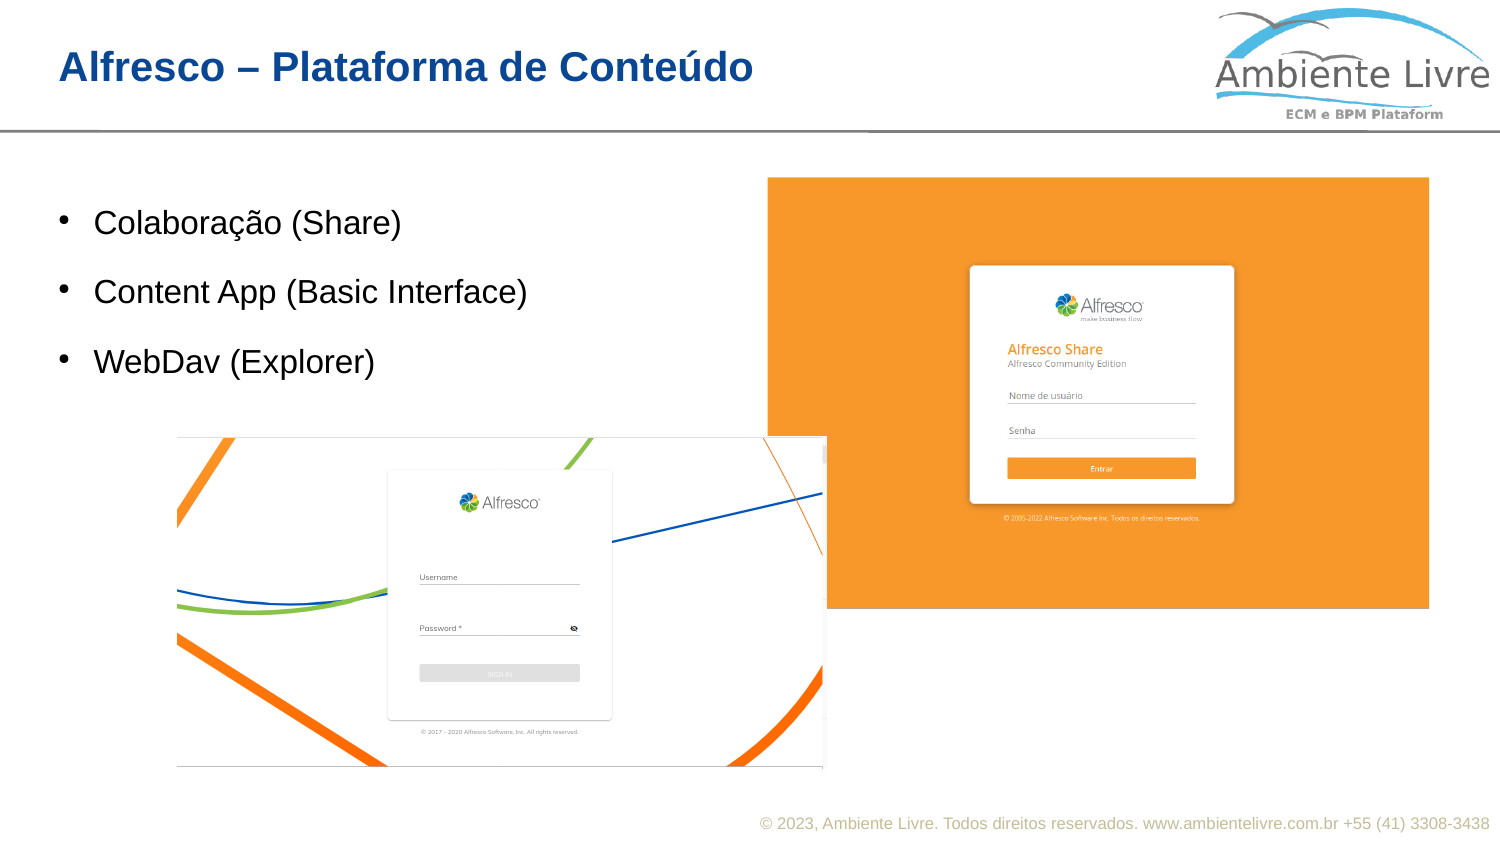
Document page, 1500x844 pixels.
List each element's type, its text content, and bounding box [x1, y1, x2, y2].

picture [177, 177, 1430, 769]
title Alfresco – Plataforma de Conteúdo [43, 8, 1127, 129]
picture [1215, 8, 1489, 119]
text_box Colaboração (Share) Content App (Basic Interface) WebDav (Explorer) [43, 193, 603, 388]
